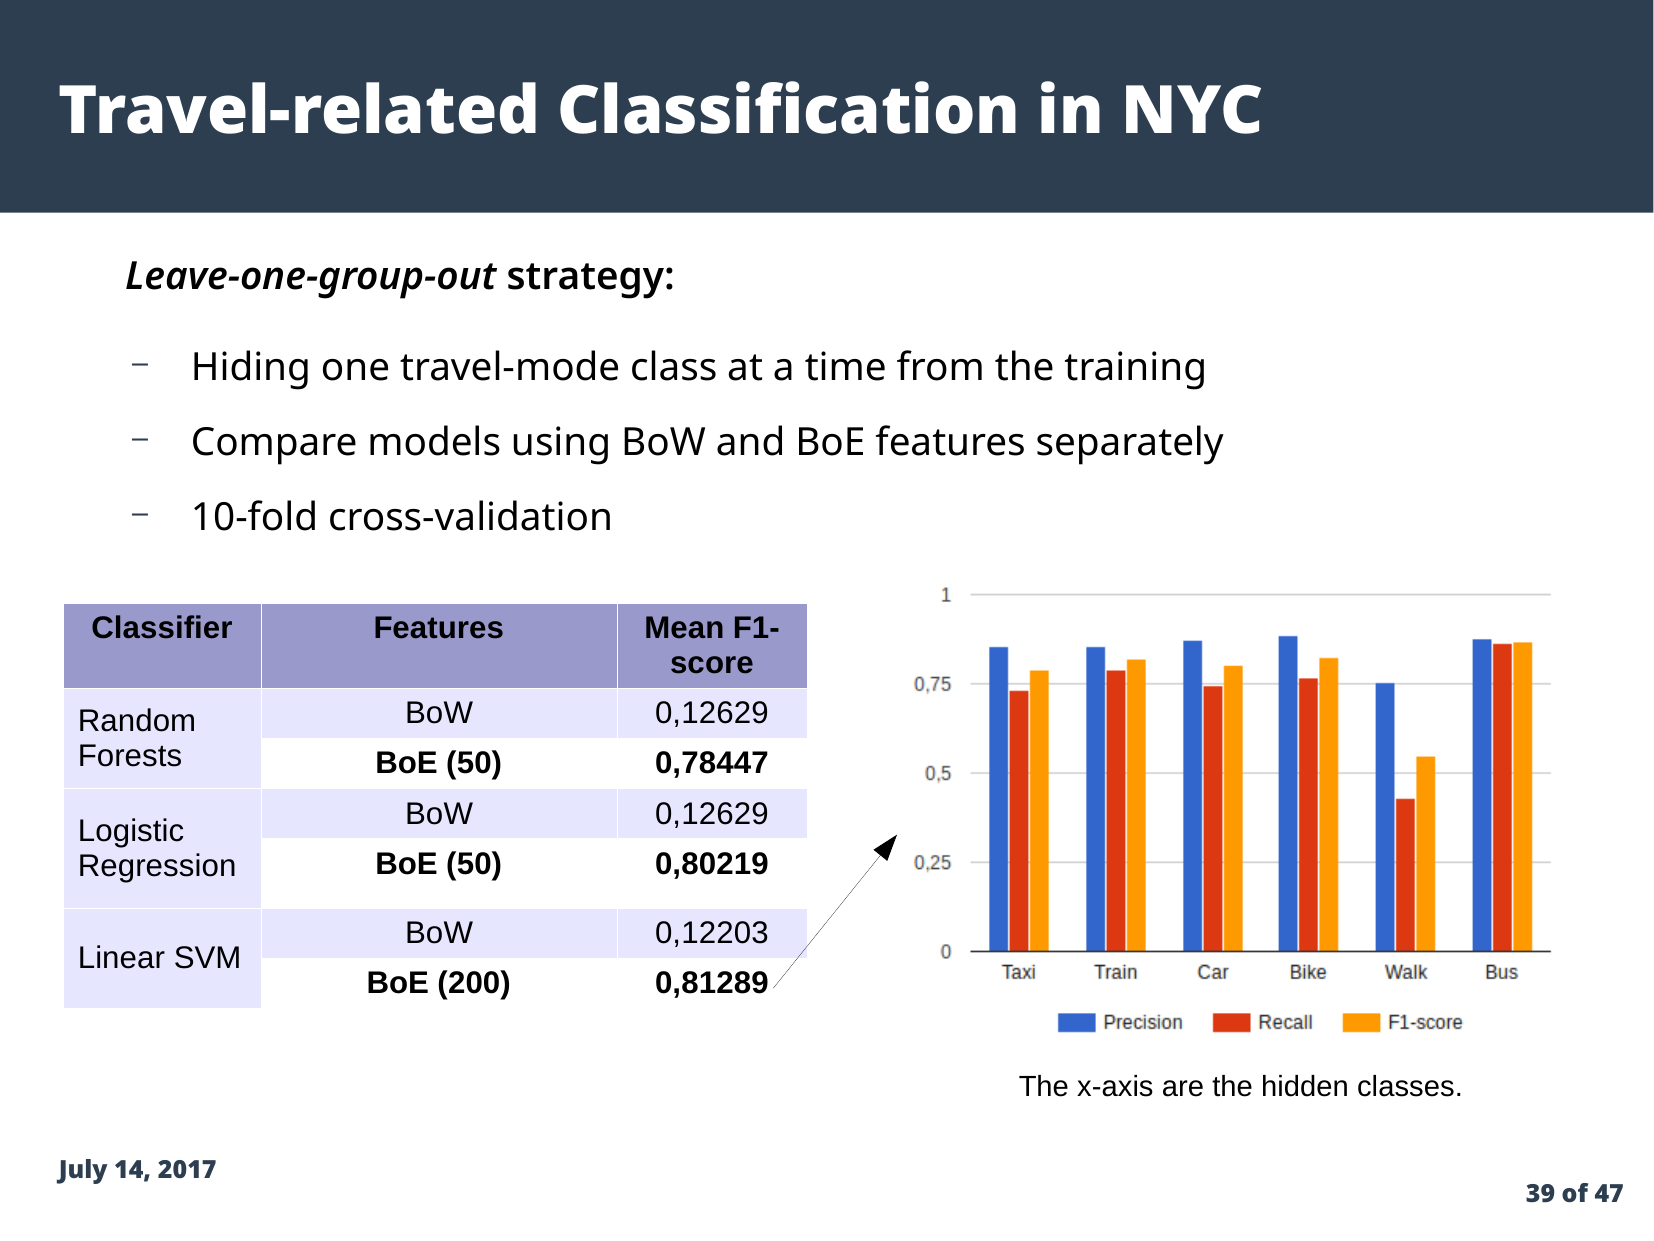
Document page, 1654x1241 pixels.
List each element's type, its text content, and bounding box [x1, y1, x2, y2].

table_cell 0,81289 [618, 959, 807, 1008]
table_header Features [262, 604, 617, 688]
table_cell 0,12629 [618, 689, 807, 738]
table_cell 0,12629 [618, 789, 807, 838]
table_header Classifier [64, 604, 261, 688]
text_box The x-axis are the hidden classes. [1003, 1062, 1489, 1123]
table_cell BoW [262, 909, 617, 958]
table_header Mean F1-score [618, 604, 807, 688]
list Leave-one-group-out strategy: Hiding one travel-mode class at a time from the training Compare models using BoW and BoE features separately 10-fold cross-validation [59, 248, 1583, 544]
table_cell 0,12203 [618, 909, 807, 958]
table_cell Linear SVM [64, 909, 261, 1008]
title Travel-related Classification in NYC [59, 29, 1595, 187]
table_cell Logistic Regression [64, 789, 261, 908]
table_cell BoE (200) [262, 959, 617, 1008]
table_cell BoW [262, 689, 617, 738]
table_cell BoE (50) [262, 739, 617, 788]
table_cell BoW [262, 789, 617, 838]
table_cell 0,80219 [618, 839, 807, 908]
table_cell BoE (50) [262, 839, 617, 908]
table_cell 0,78447 [618, 739, 807, 788]
picture [891, 555, 1595, 1048]
table_cell Random Forests [64, 689, 261, 788]
